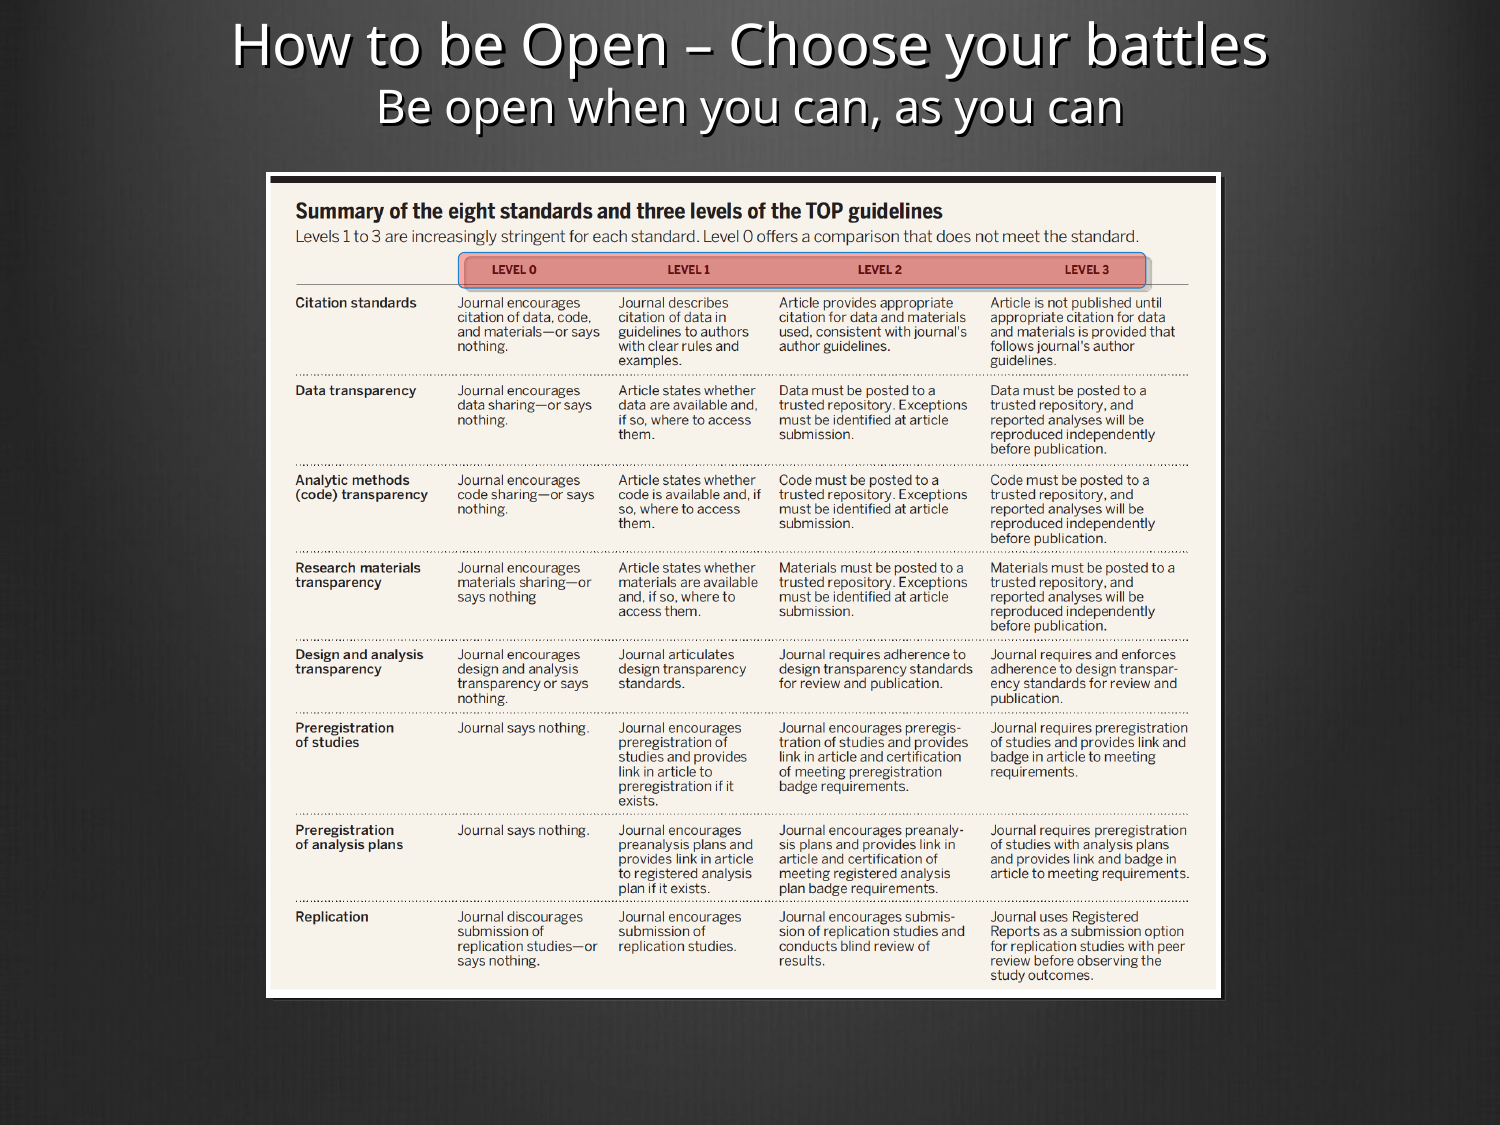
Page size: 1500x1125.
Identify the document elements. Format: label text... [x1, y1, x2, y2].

picture [266, 172, 1221, 998]
title How to be Open – Choose your battles Be open when you can, as you can [112, 0, 1388, 142]
text_box [458, 252, 1146, 289]
